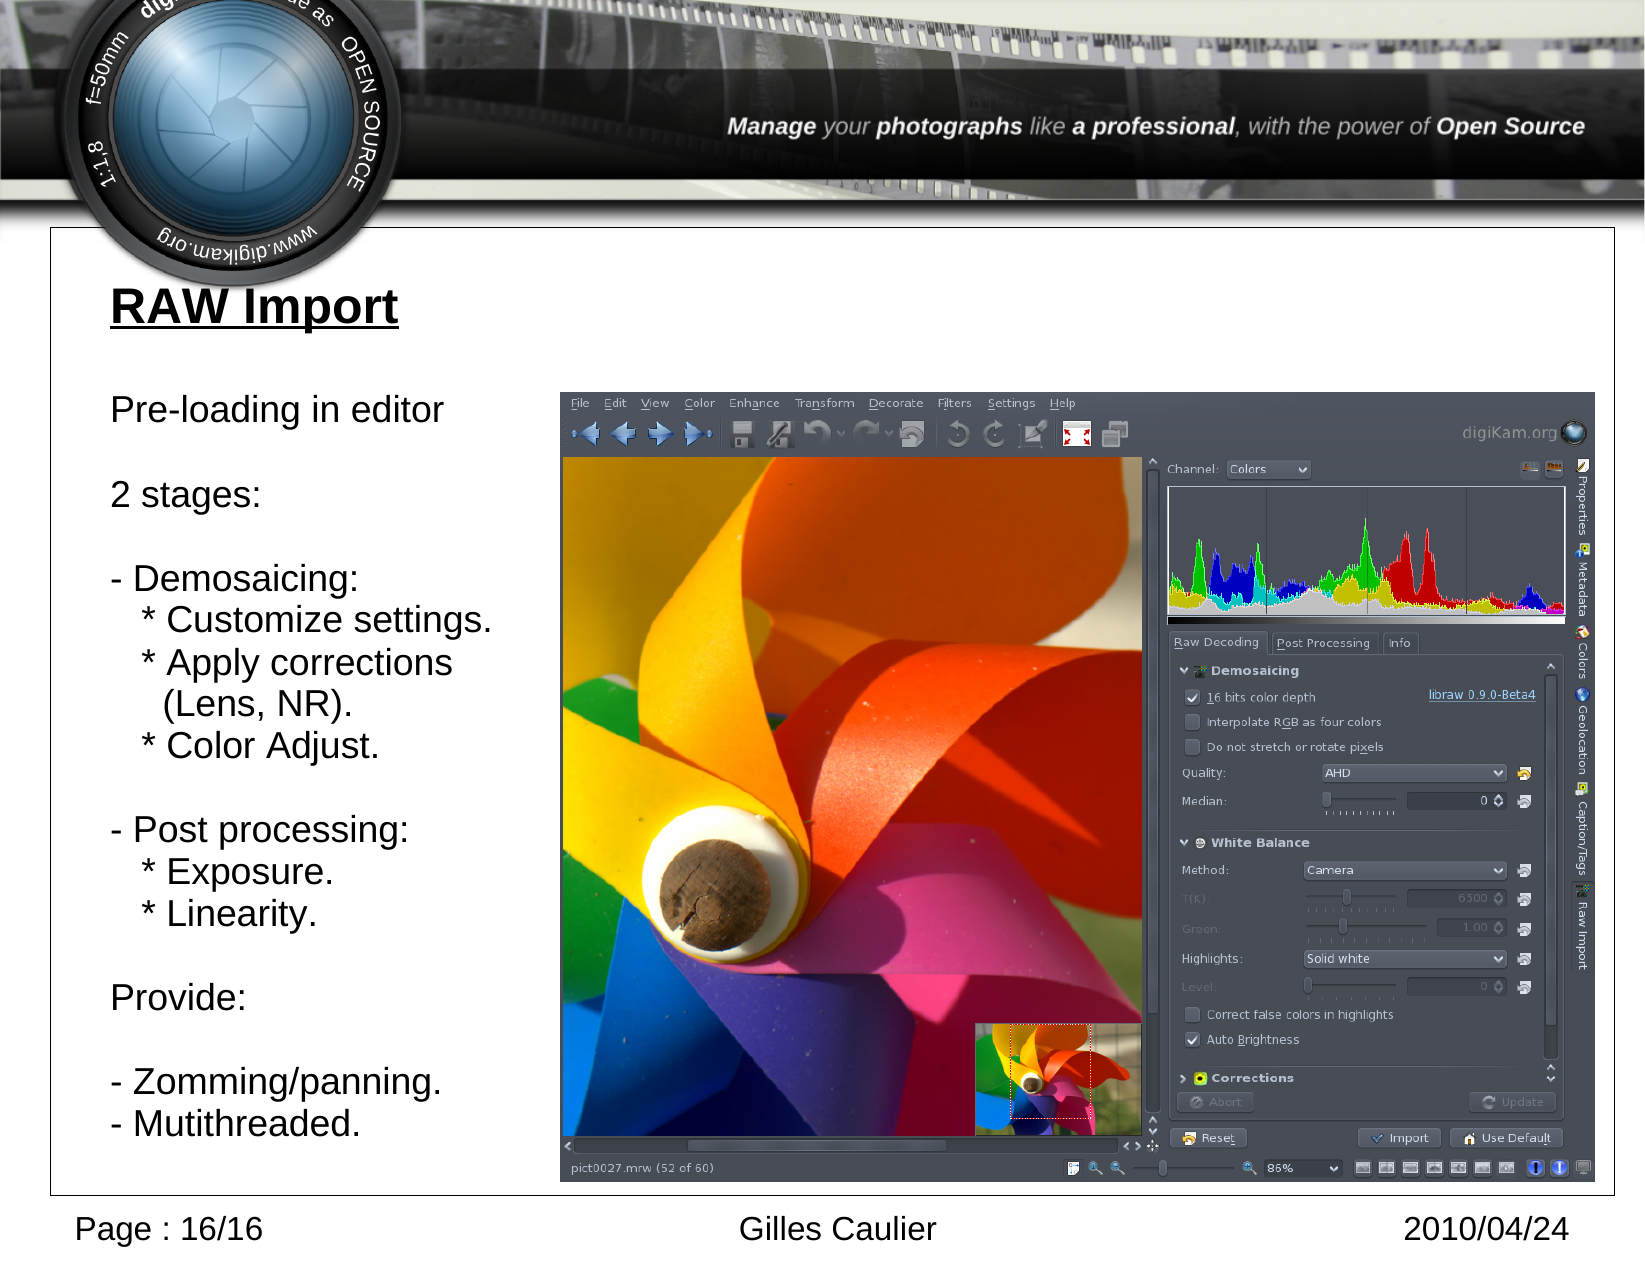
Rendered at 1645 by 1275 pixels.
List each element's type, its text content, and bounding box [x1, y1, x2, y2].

title RAW Import Pre-loading in editor 2 stages: - Demosaicing: * Customize settings. * Apply corrections (Lens, NR). * Color Adjust. - Post processing: * Exposure. * Linearity. Provide: - Zomming/panning. - Mutithreaded. [50, 243, 1615, 1196]
picture [560, 392, 1595, 1182]
text_box Page : <numéro>/16 Gilles Caulier 2010/04/24 [21, 1207, 1623, 1251]
picture [0, 0, 1645, 296]
